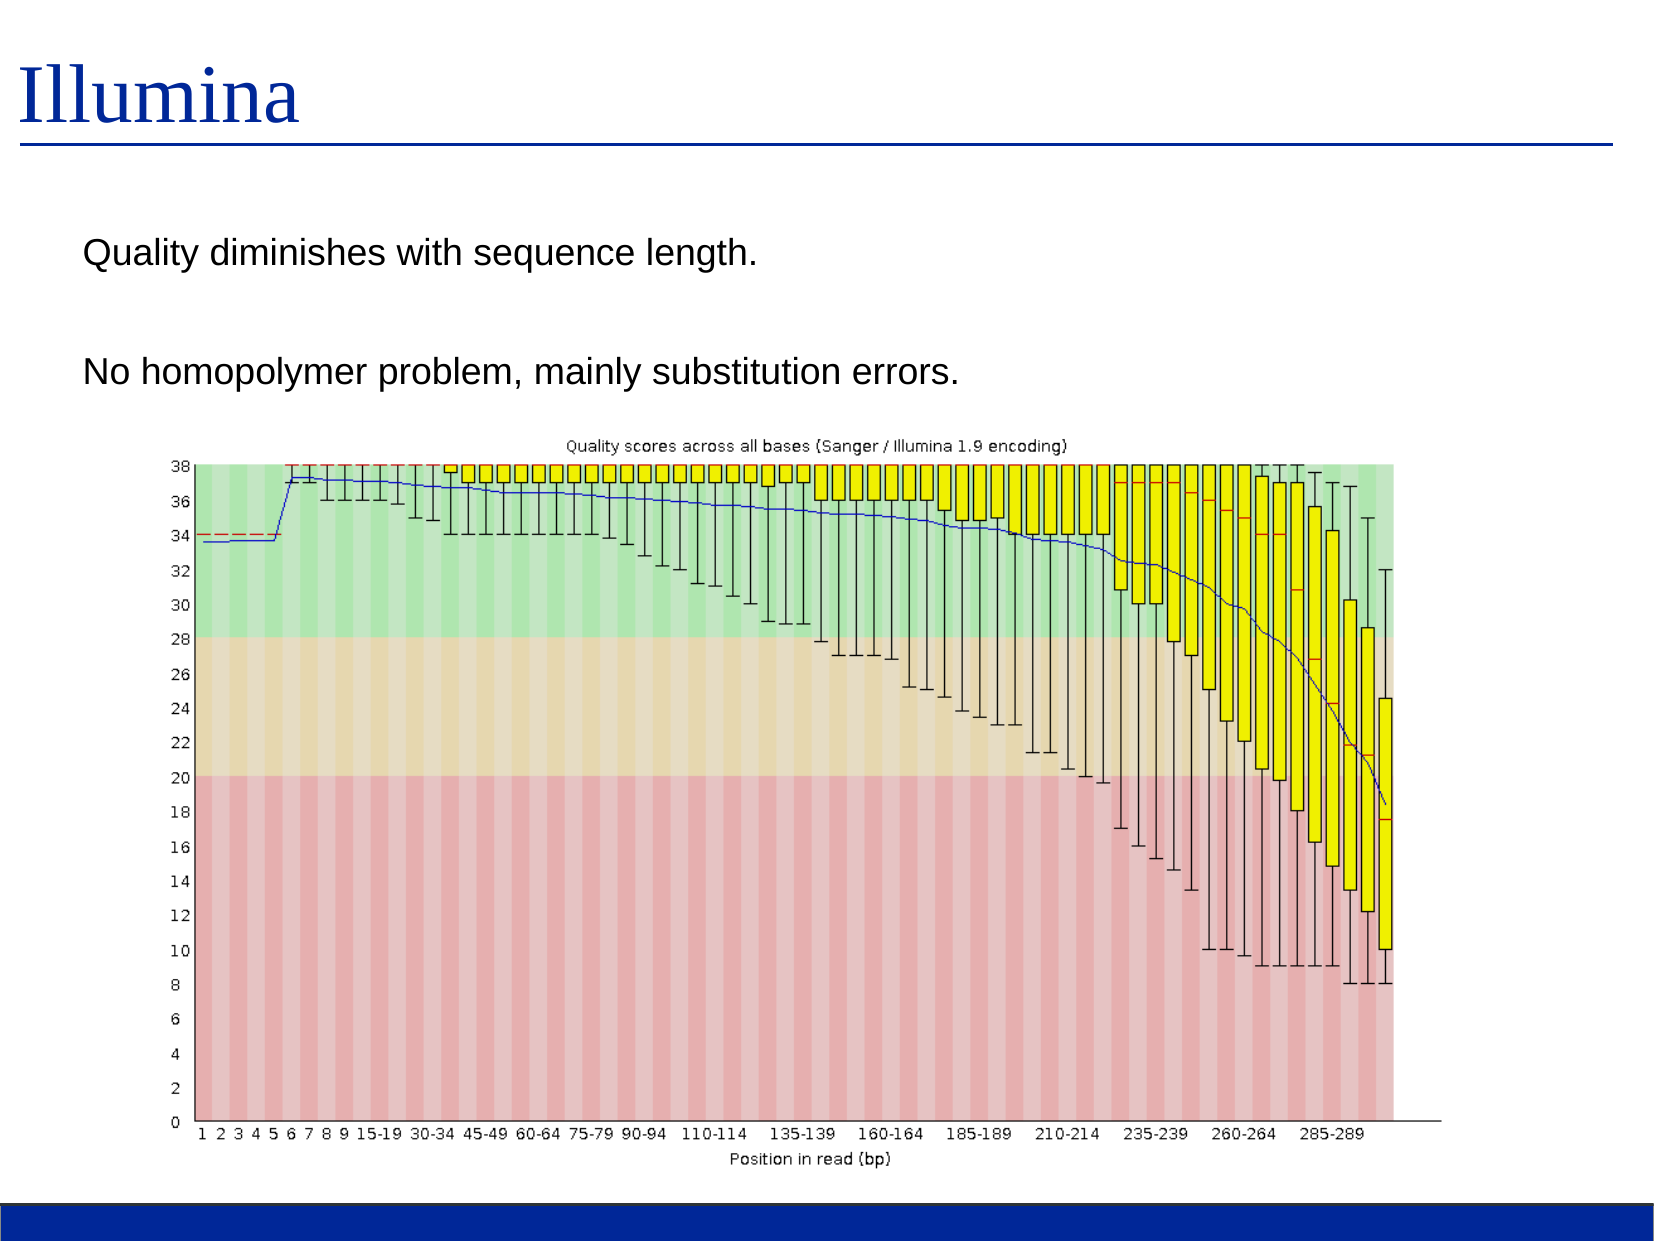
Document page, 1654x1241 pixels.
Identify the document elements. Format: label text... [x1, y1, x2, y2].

title Illumina [17, 0, 1589, 198]
picture [168, 414, 1453, 1171]
list Quality diminishes with sequence length. No homopolymer problem, mainly substitution errors. [82, 231, 1571, 1050]
